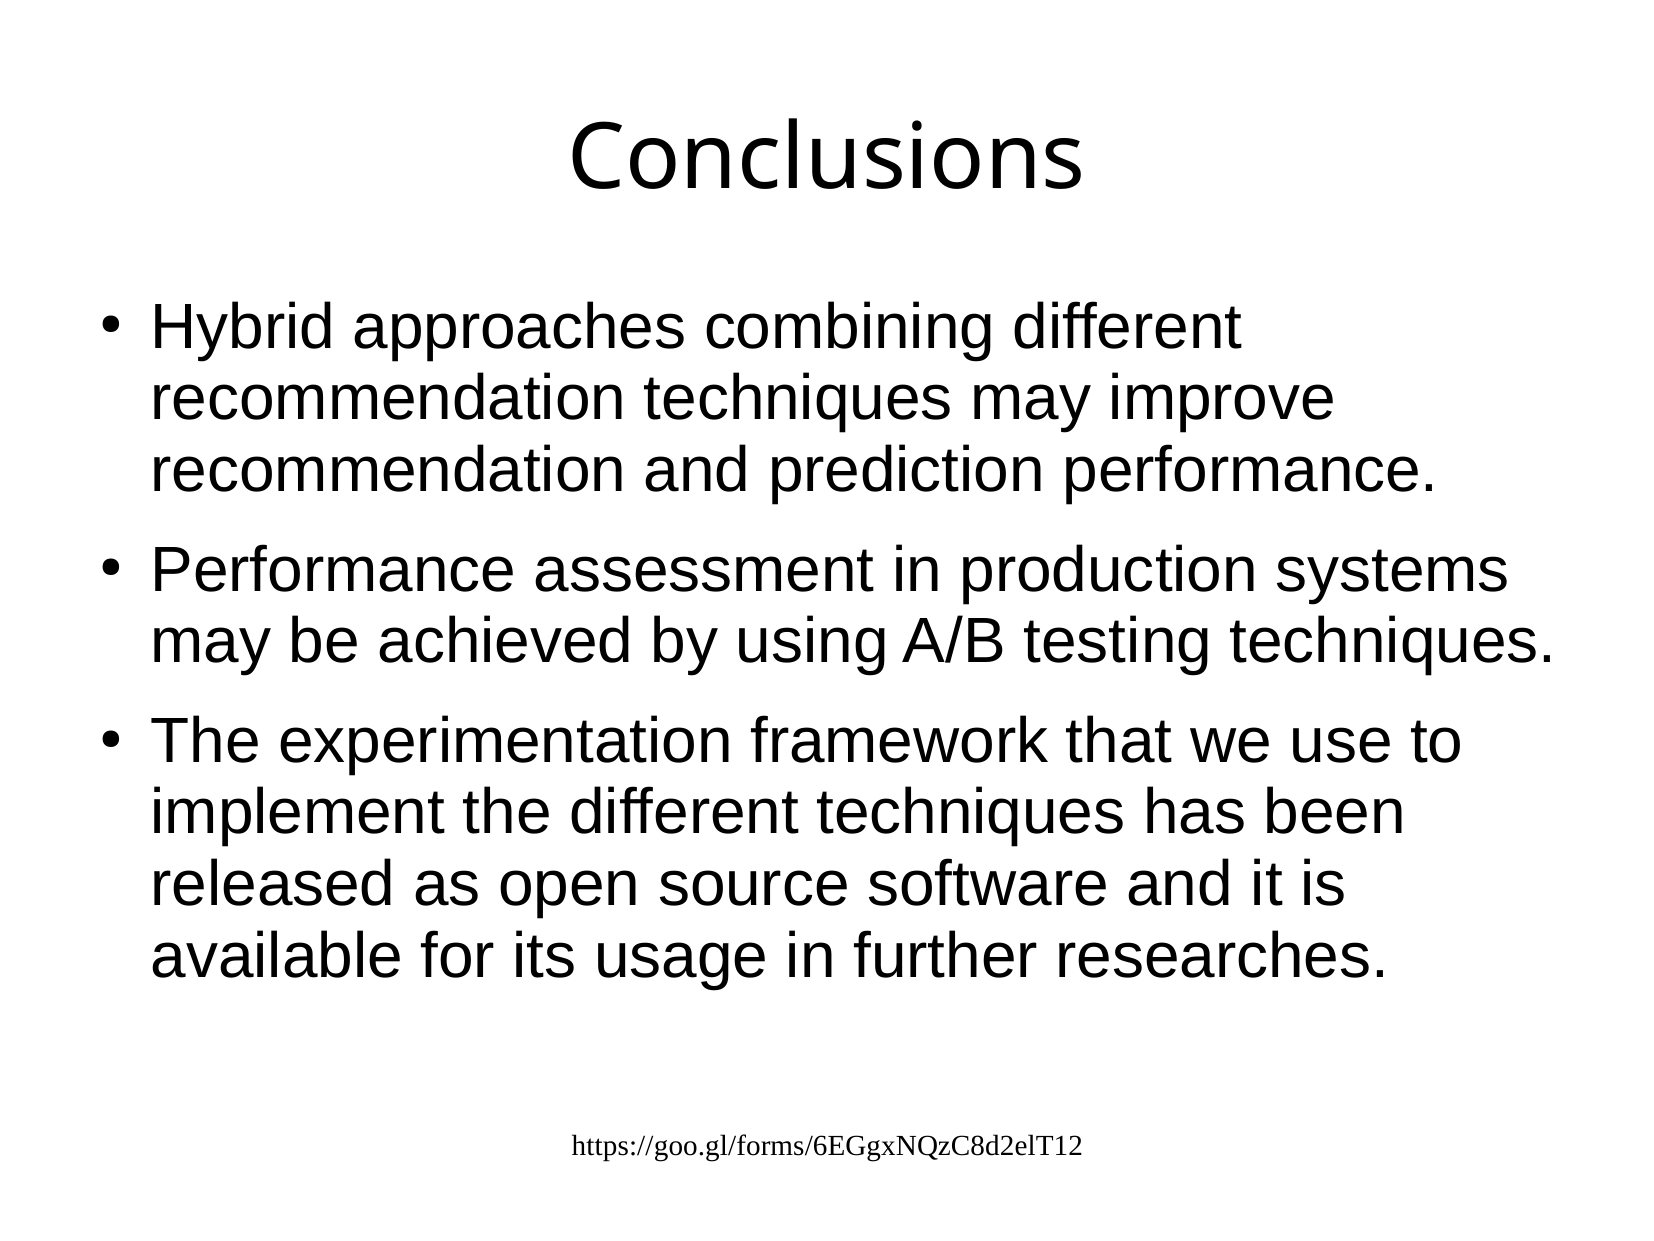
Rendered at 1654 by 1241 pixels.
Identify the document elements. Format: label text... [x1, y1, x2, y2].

title Conclusions [82, 49, 1571, 257]
list Hybrid approaches combining different recommendation techniques may improve recommendation and prediction performance. Performance assessment in production systems may be achieved by using A/B testing techniques. The experimentation framework that we use to implement the different techniques has been released as open source software and it is available for its usage in further researches. [82, 290, 1571, 1010]
